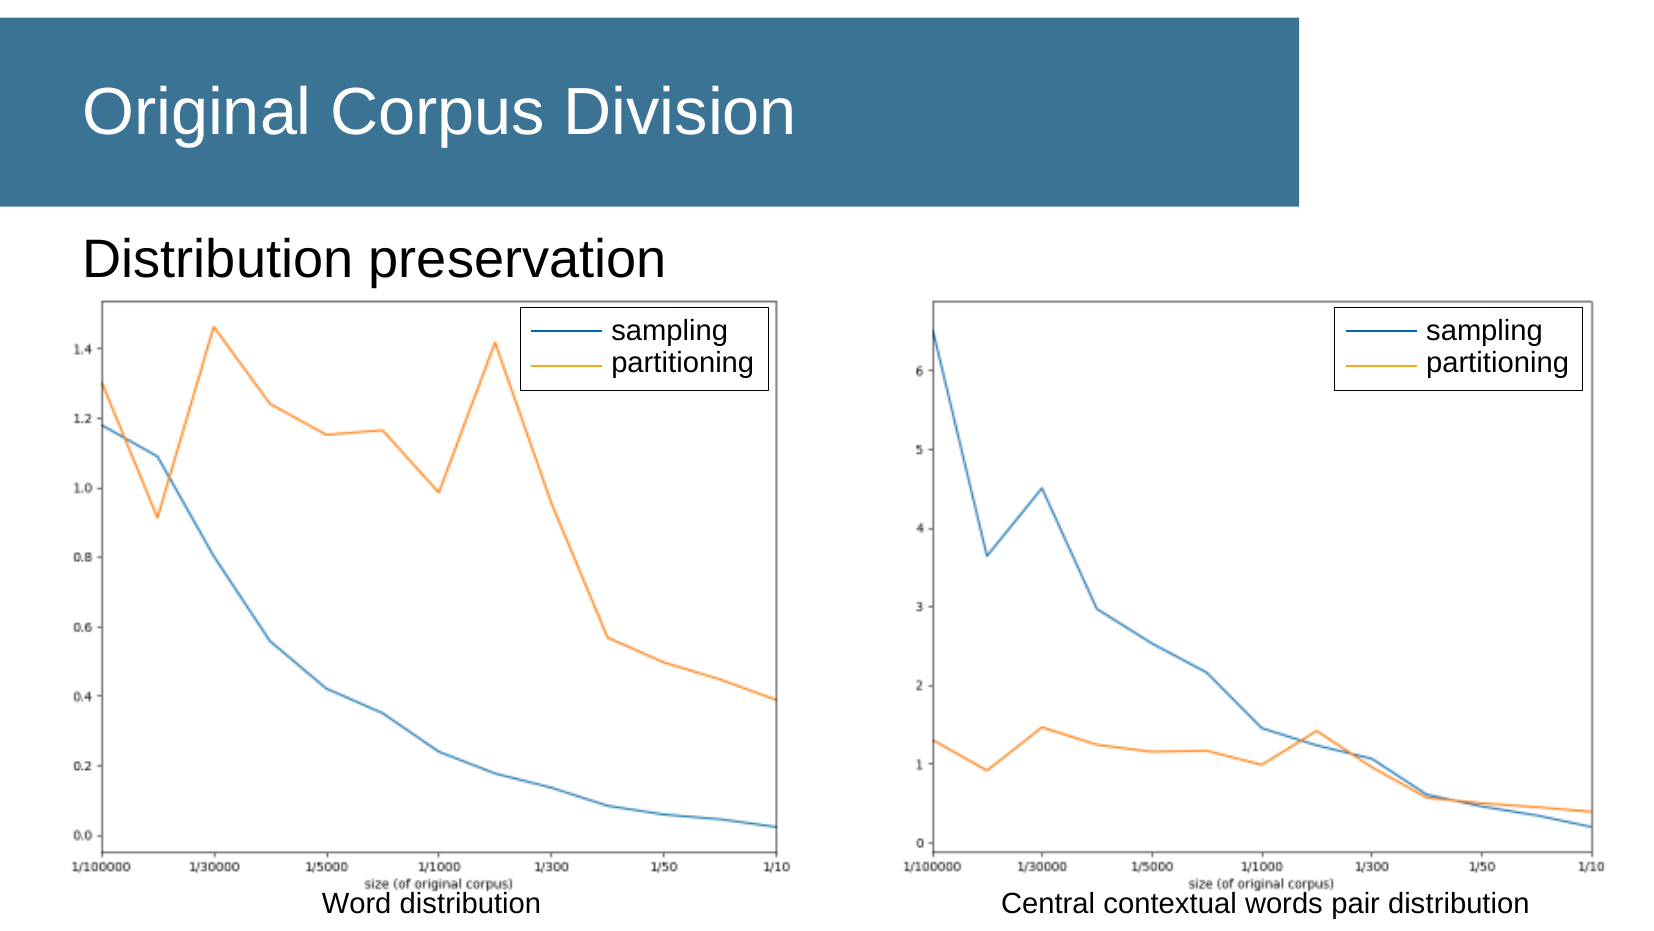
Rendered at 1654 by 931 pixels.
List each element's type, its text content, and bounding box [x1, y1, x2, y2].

text_box sampling partitioning [1411, 308, 1582, 390]
title Original Corpus Division [82, 35, 1234, 189]
text_box Word distribution [307, 879, 557, 928]
text_box sampling partitioning [596, 308, 768, 390]
text_box sampling partitioning [1583, 307, 1589, 390]
list Distribution preservation [82, 224, 1571, 764]
text_box [0, 248, 1654, 930]
text_box Central contextual words pair distribution [986, 879, 1546, 928]
